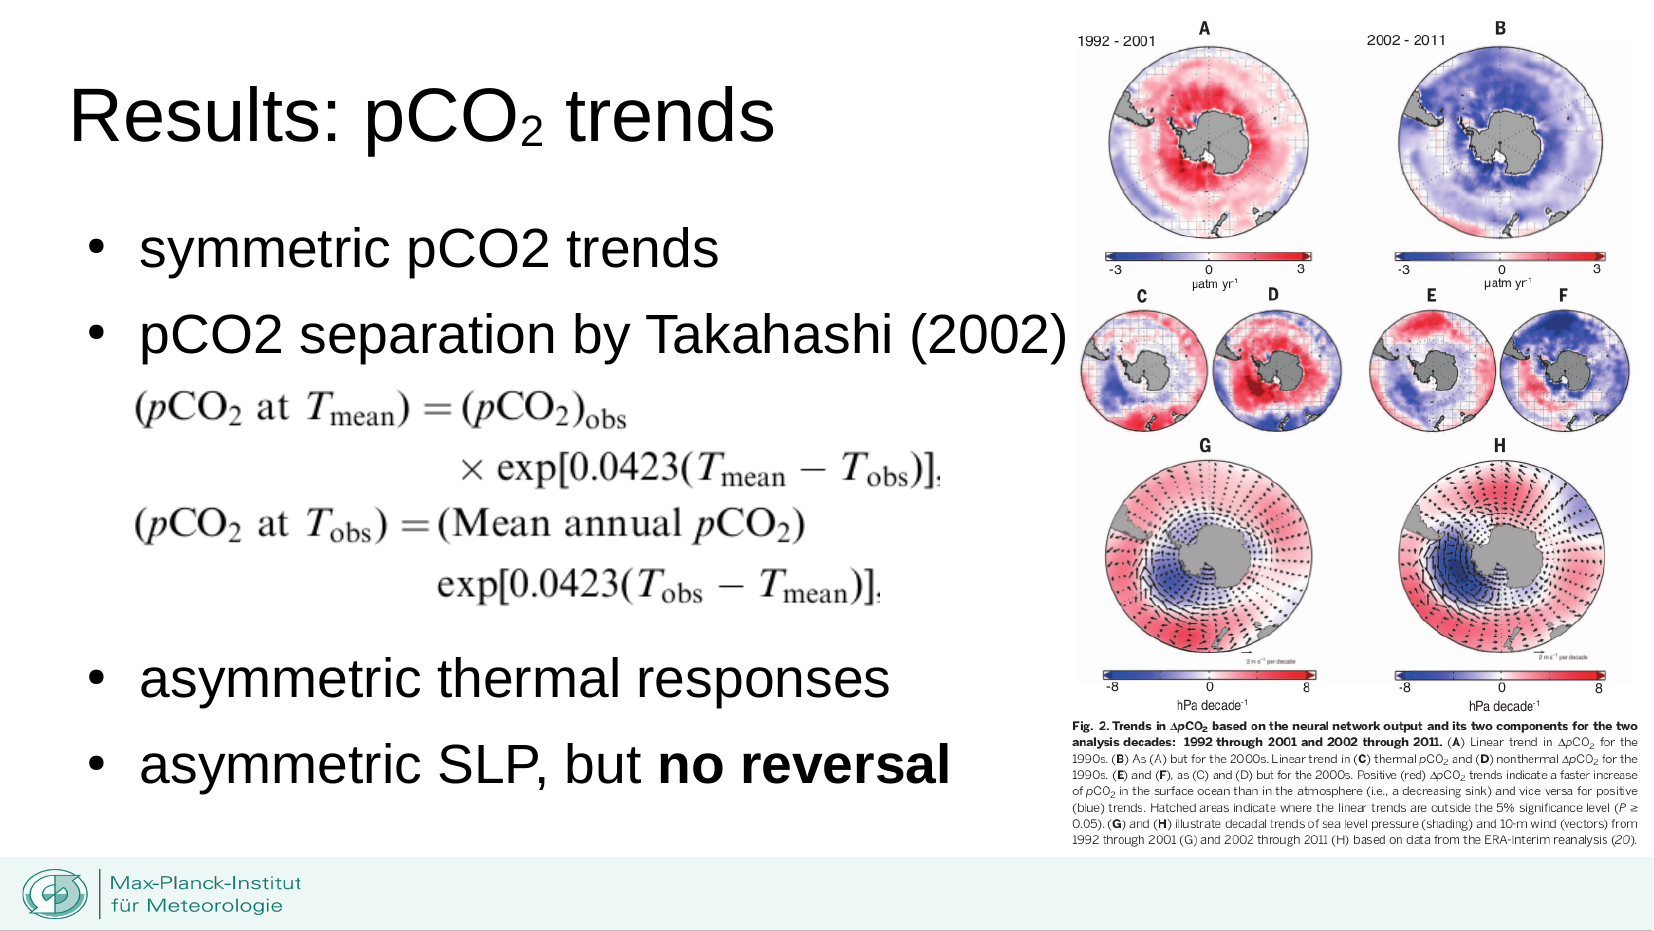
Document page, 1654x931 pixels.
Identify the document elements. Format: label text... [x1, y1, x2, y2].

picture [1067, 6, 1642, 852]
picture [122, 379, 940, 491]
picture [120, 505, 880, 617]
list symmetric pCO2 trends pCO2 separation by Takahashi (2002) asymmetric thermal responses asymmetric SLP, but no reversal [68, 217, 1067, 831]
title Results: pCO2 trends [68, 37, 1067, 193]
